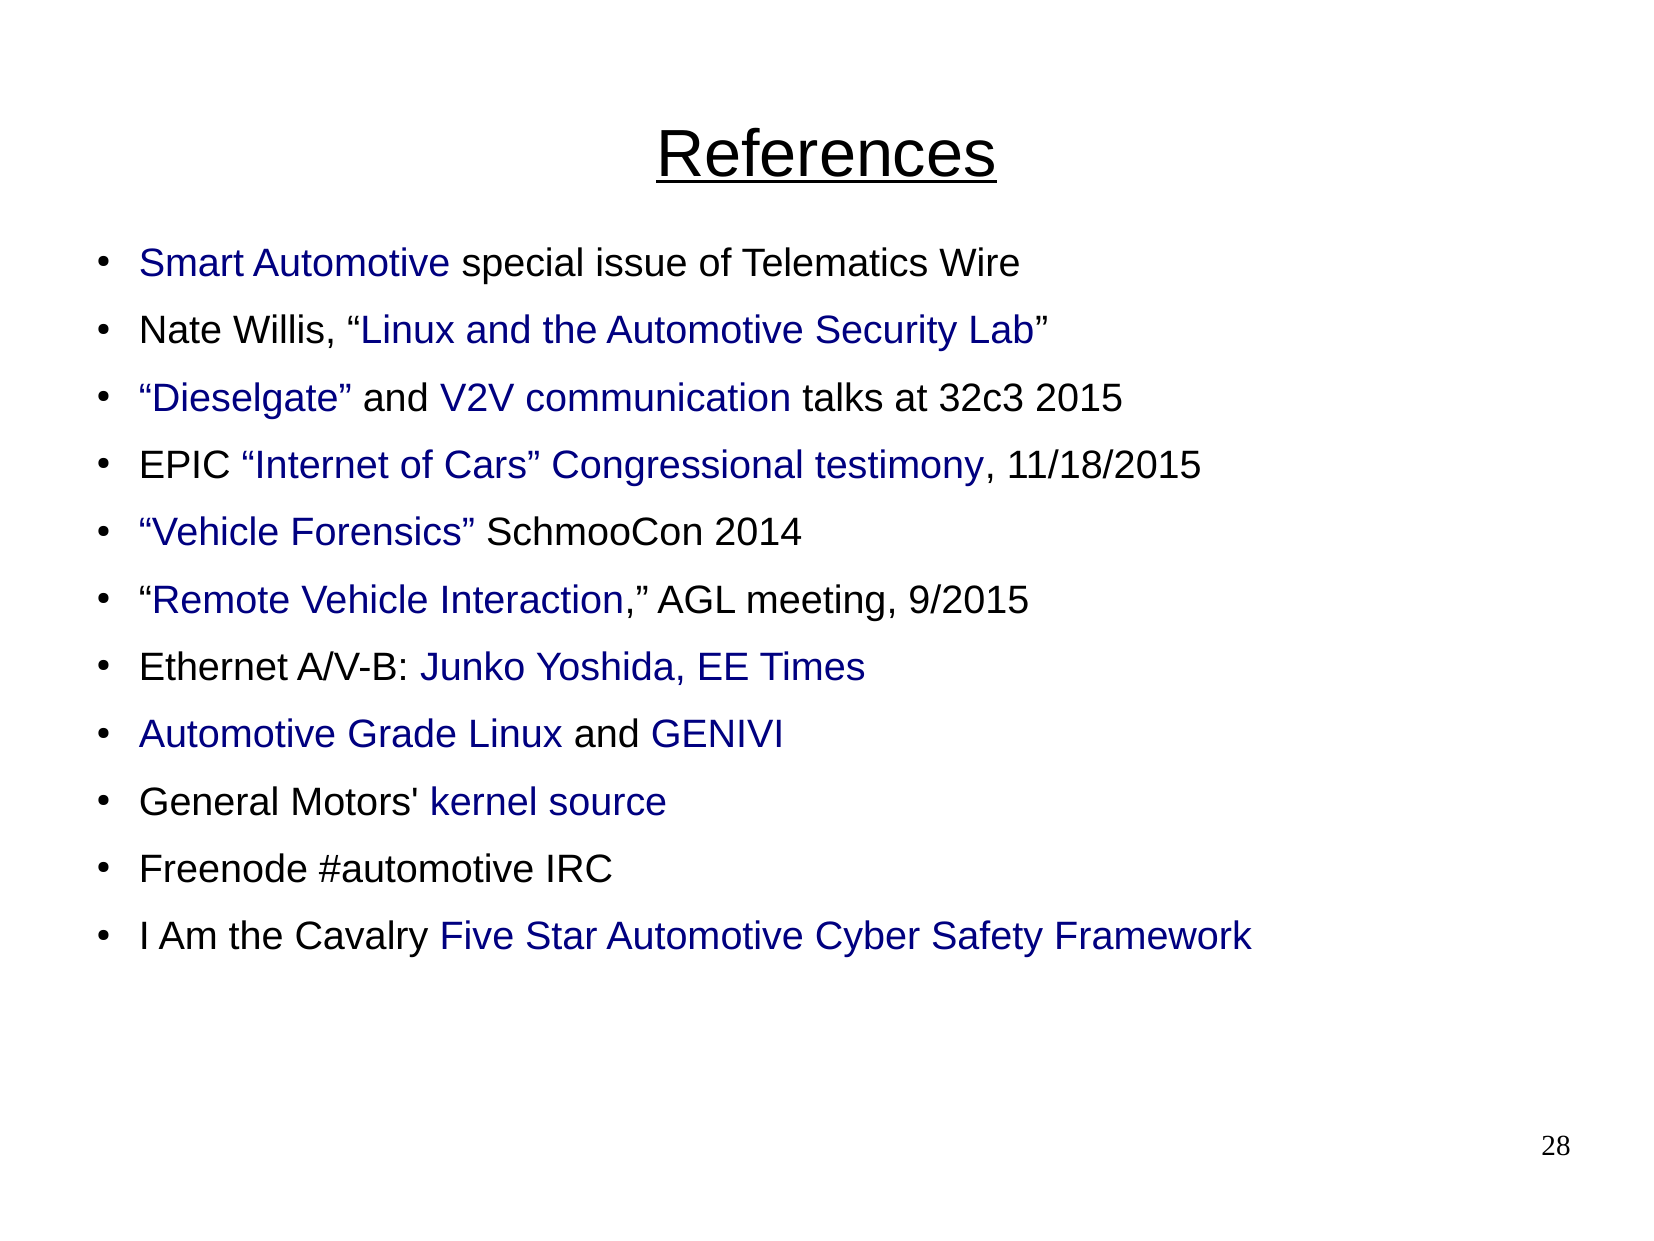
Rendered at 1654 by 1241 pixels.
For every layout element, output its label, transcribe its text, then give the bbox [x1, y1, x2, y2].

list Smart Automotive special issue of Telematics Wire Nate Willis, “Linux and the Automotive Security Lab” “Dieselgate” and V2V communication talks at 32c3 2015 EPIC “Internet of Cars” Congressional testimony, 11/18/2015 “Vehicle Forensics” SchmooCon 2014 “Remote Vehicle Interaction,” AGL meeting, 9/2015 Ethernet A/V-B: Junko Yoshida, EE Times Automotive Grade Linux and GENIVI General Motors' kernel source Freenode #automotive IRC I Am the Cavalry Five Star Automotive Cyber Safety Framework [82, 240, 1571, 961]
title References [82, 49, 1571, 240]
